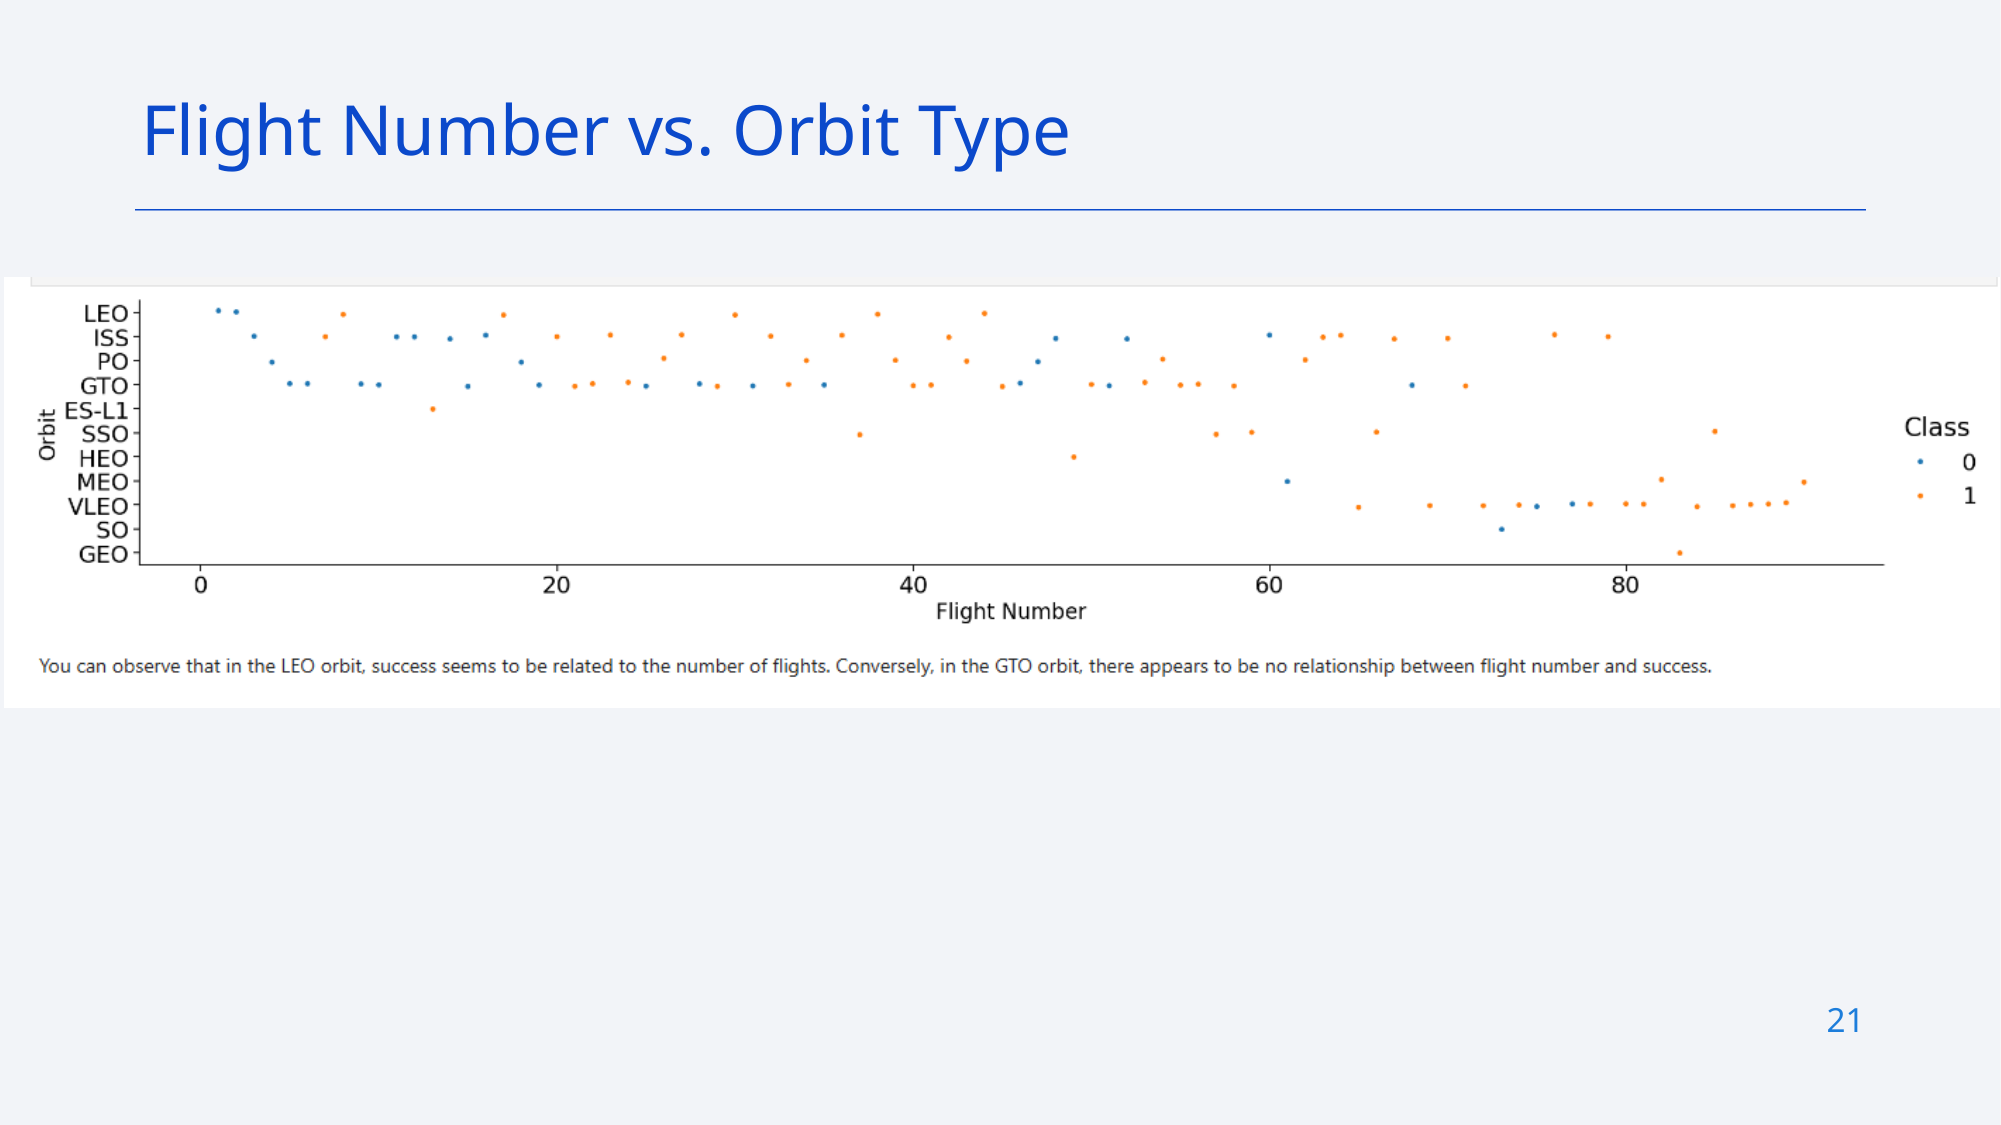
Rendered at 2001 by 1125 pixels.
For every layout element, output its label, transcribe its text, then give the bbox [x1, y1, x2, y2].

picture [0, 0, 2001, 1125]
text_box Flight Number vs. Orbit Type [126, 88, 1852, 179]
